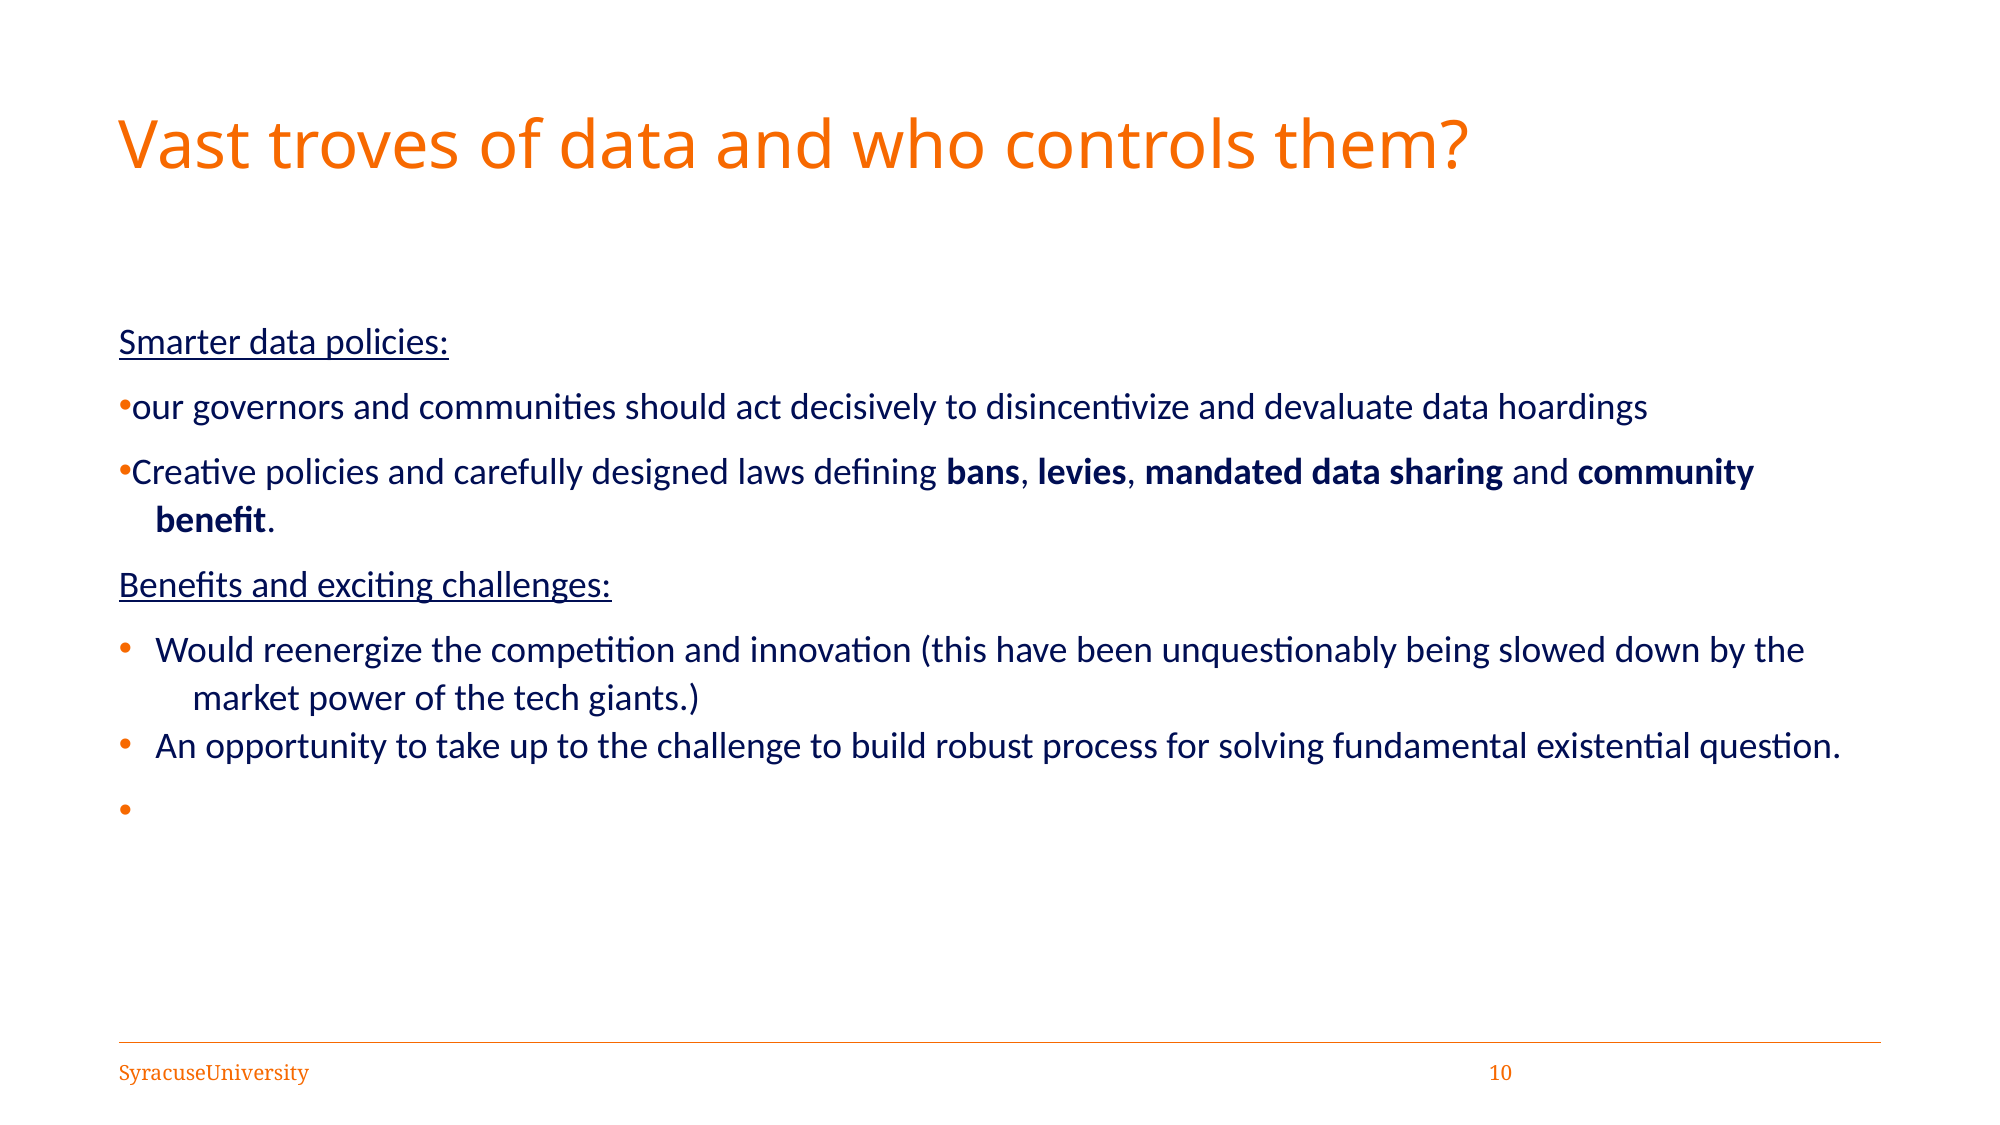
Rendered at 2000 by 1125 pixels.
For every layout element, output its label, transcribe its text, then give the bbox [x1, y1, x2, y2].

list Smarter data policies: our governors and communities should act decisively to disincentivize and devaluate data hoardings Creative policies and carefully designed laws defining bans, levies, mandated data sharing and community benefit. Benefits and exciting challenges: Would reenergize the competition and innovation (this have been unquestionably being slowed down by the market power of the tech giants.) An opportunity to take up to the challenge to build robust process for solving fundamental existential question. [118, 314, 1882, 982]
title Vast troves of data and who controls them? [118, 110, 1882, 173]
